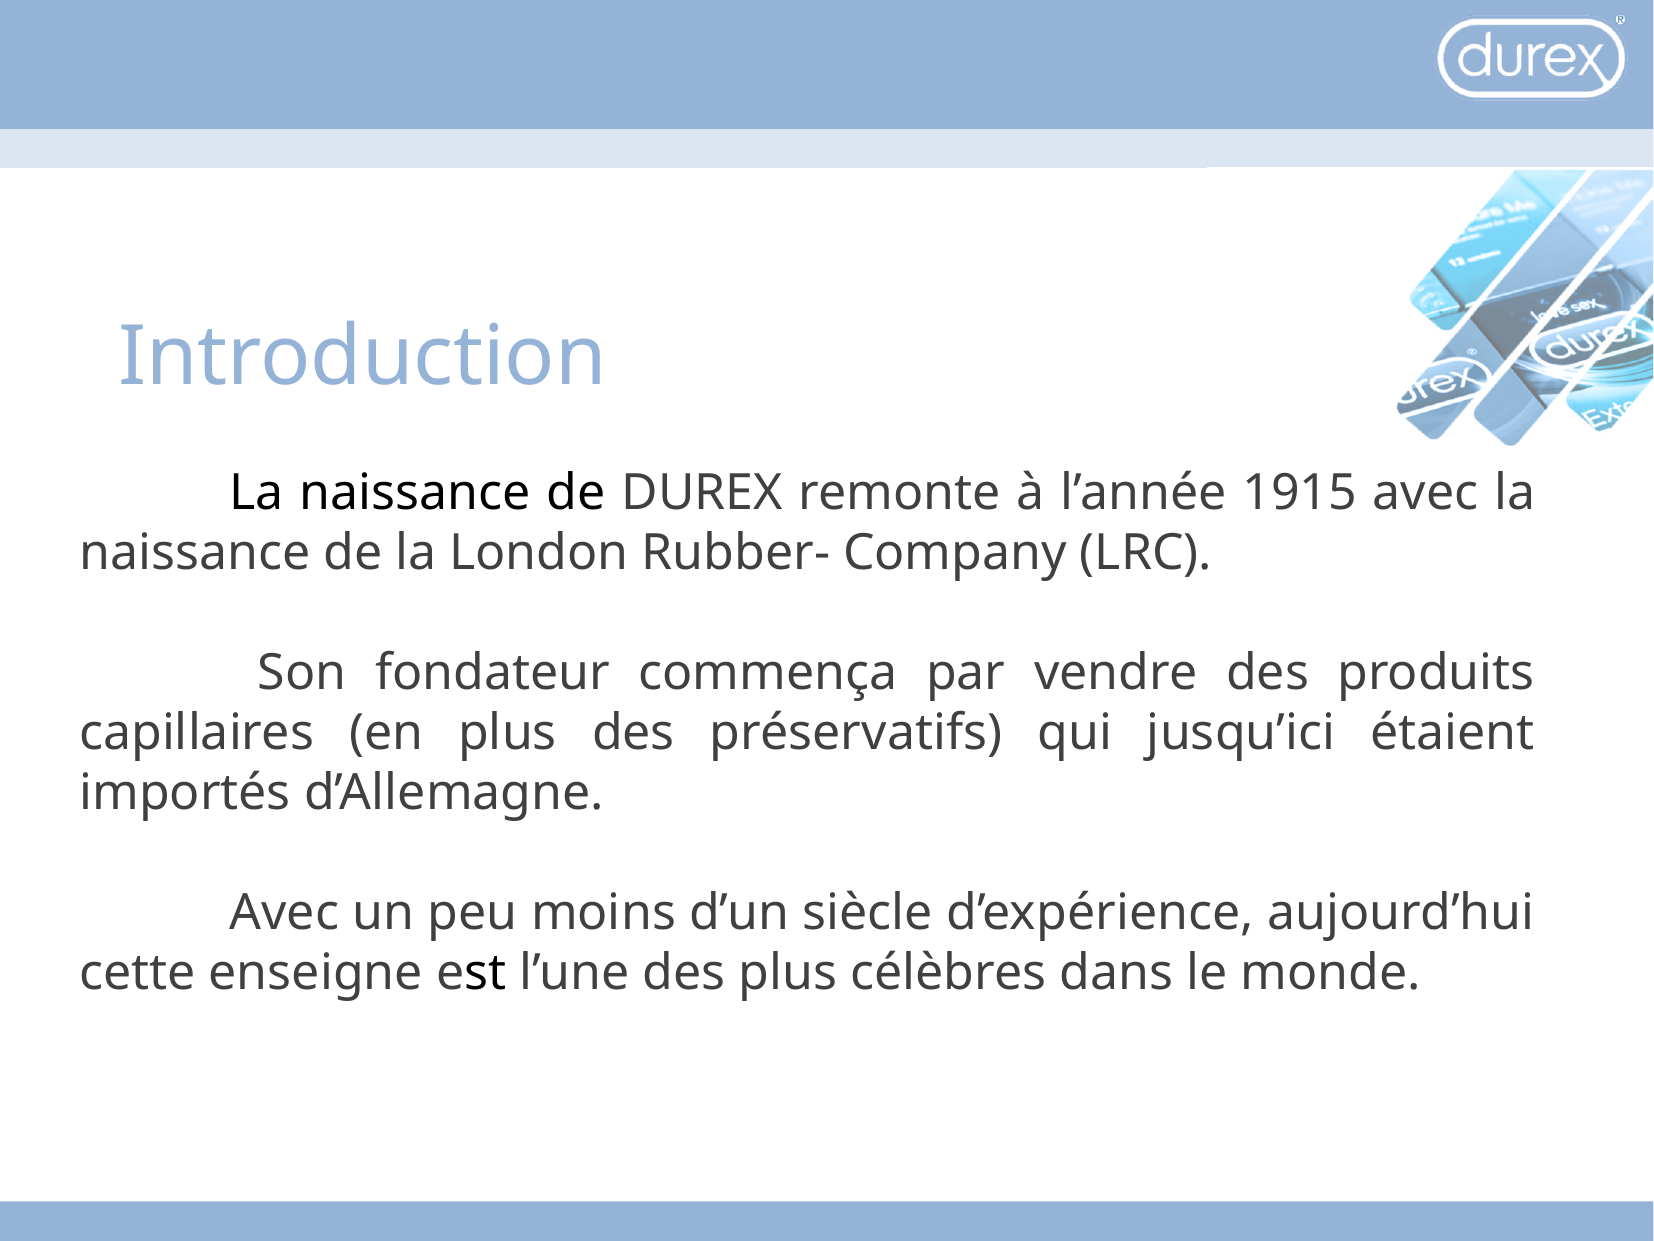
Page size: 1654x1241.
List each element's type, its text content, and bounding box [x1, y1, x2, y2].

text_box [0, 0, 1654, 168]
picture [1207, 167, 1654, 504]
text_box La naissance de DUREX remonte à l’année 1915 avec la naissance de la London Rubber- Company (LRC). Son fondateur commença par vendre des produits capillaires (en plus des préservatifs) qui jusqu’ici étaient importés d’Allemagne. Avec un peu moins d’un siècle d’expérience, aujourd’hui cette enseigne est l’une des plus célèbres dans le monde. [64, 452, 1551, 1008]
title Introduction [103, 193, 1047, 426]
text_box [0, 1201, 1654, 1241]
picture [1433, 12, 1628, 101]
